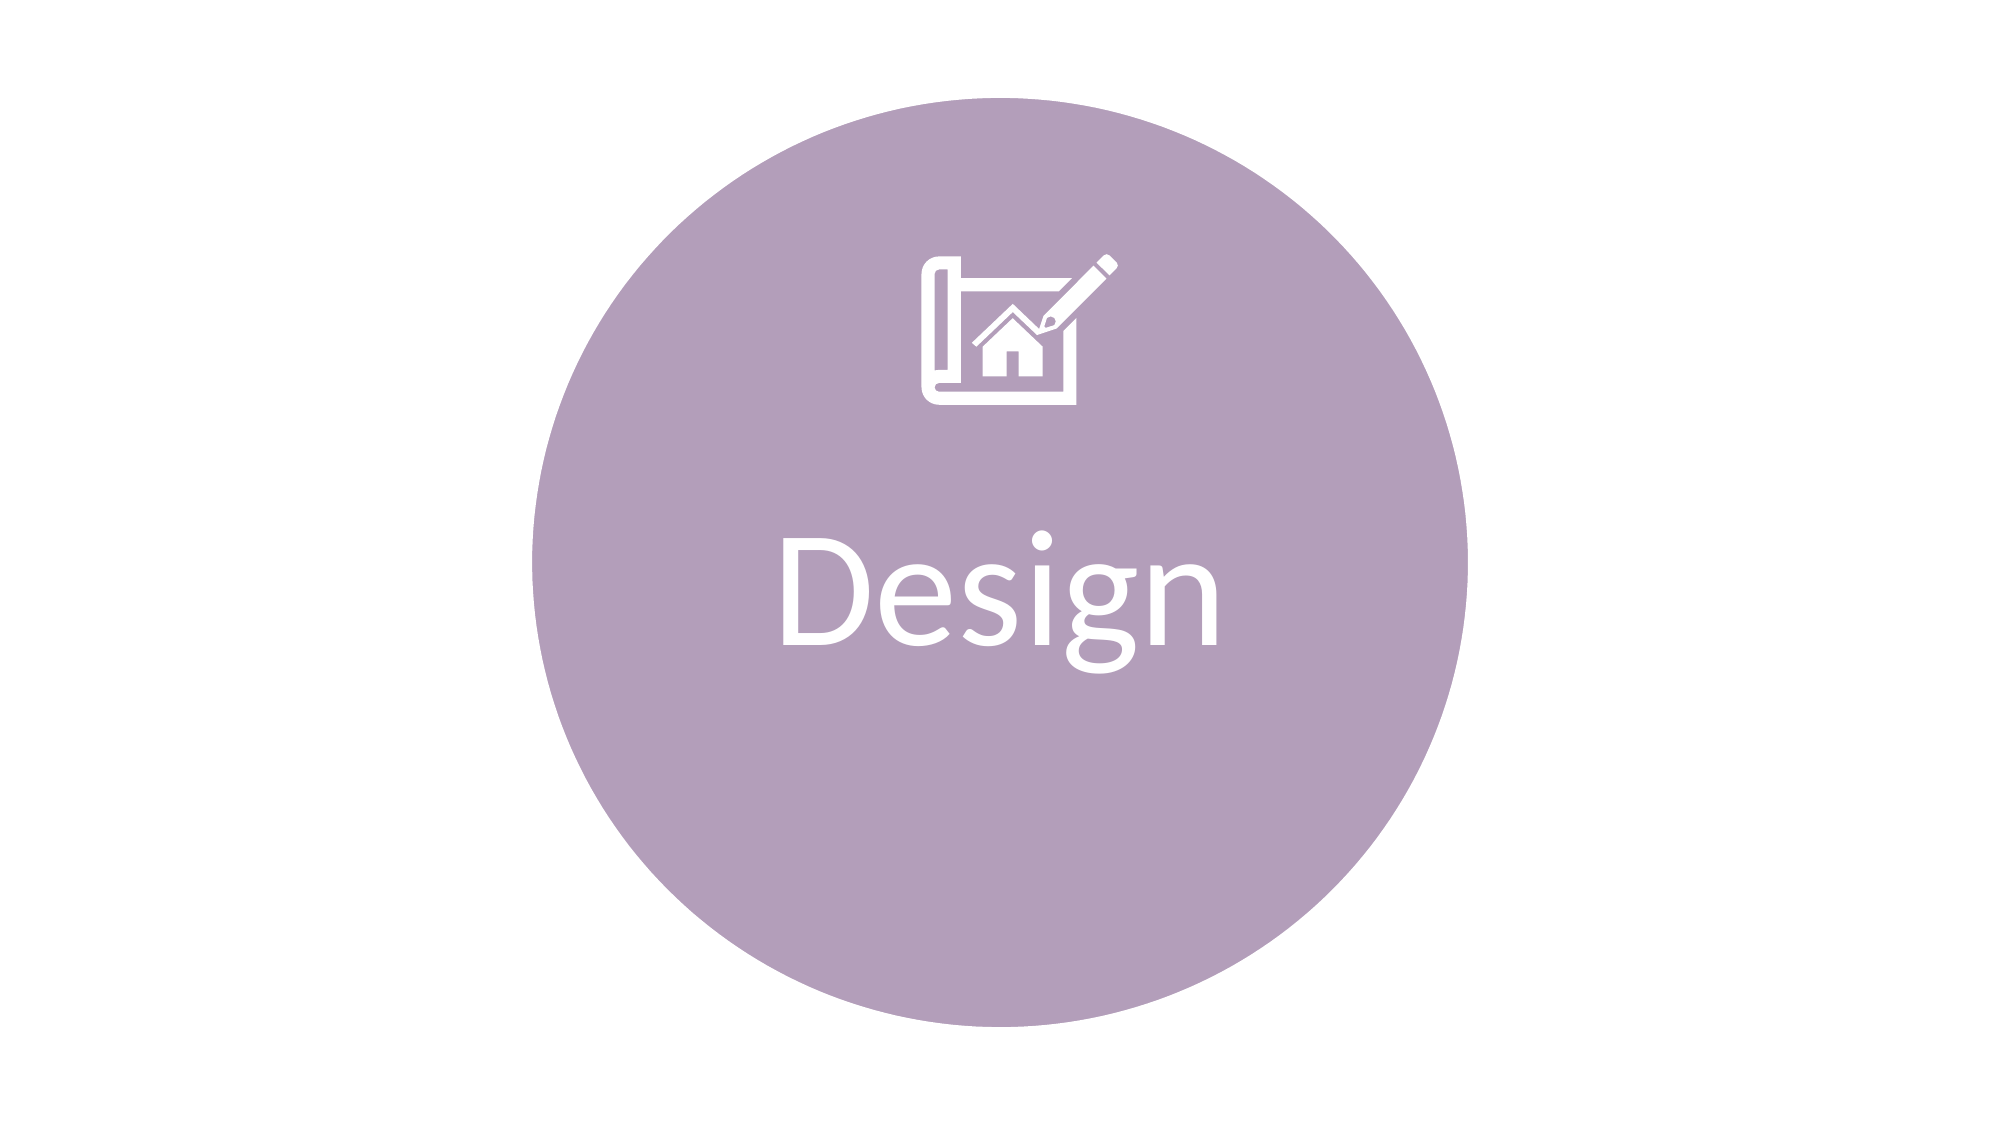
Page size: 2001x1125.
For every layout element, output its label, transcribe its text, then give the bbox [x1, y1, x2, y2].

text_box [521, 87, 1479, 1038]
picture [911, 224, 1124, 437]
text_box Design [722, 471, 1278, 689]
